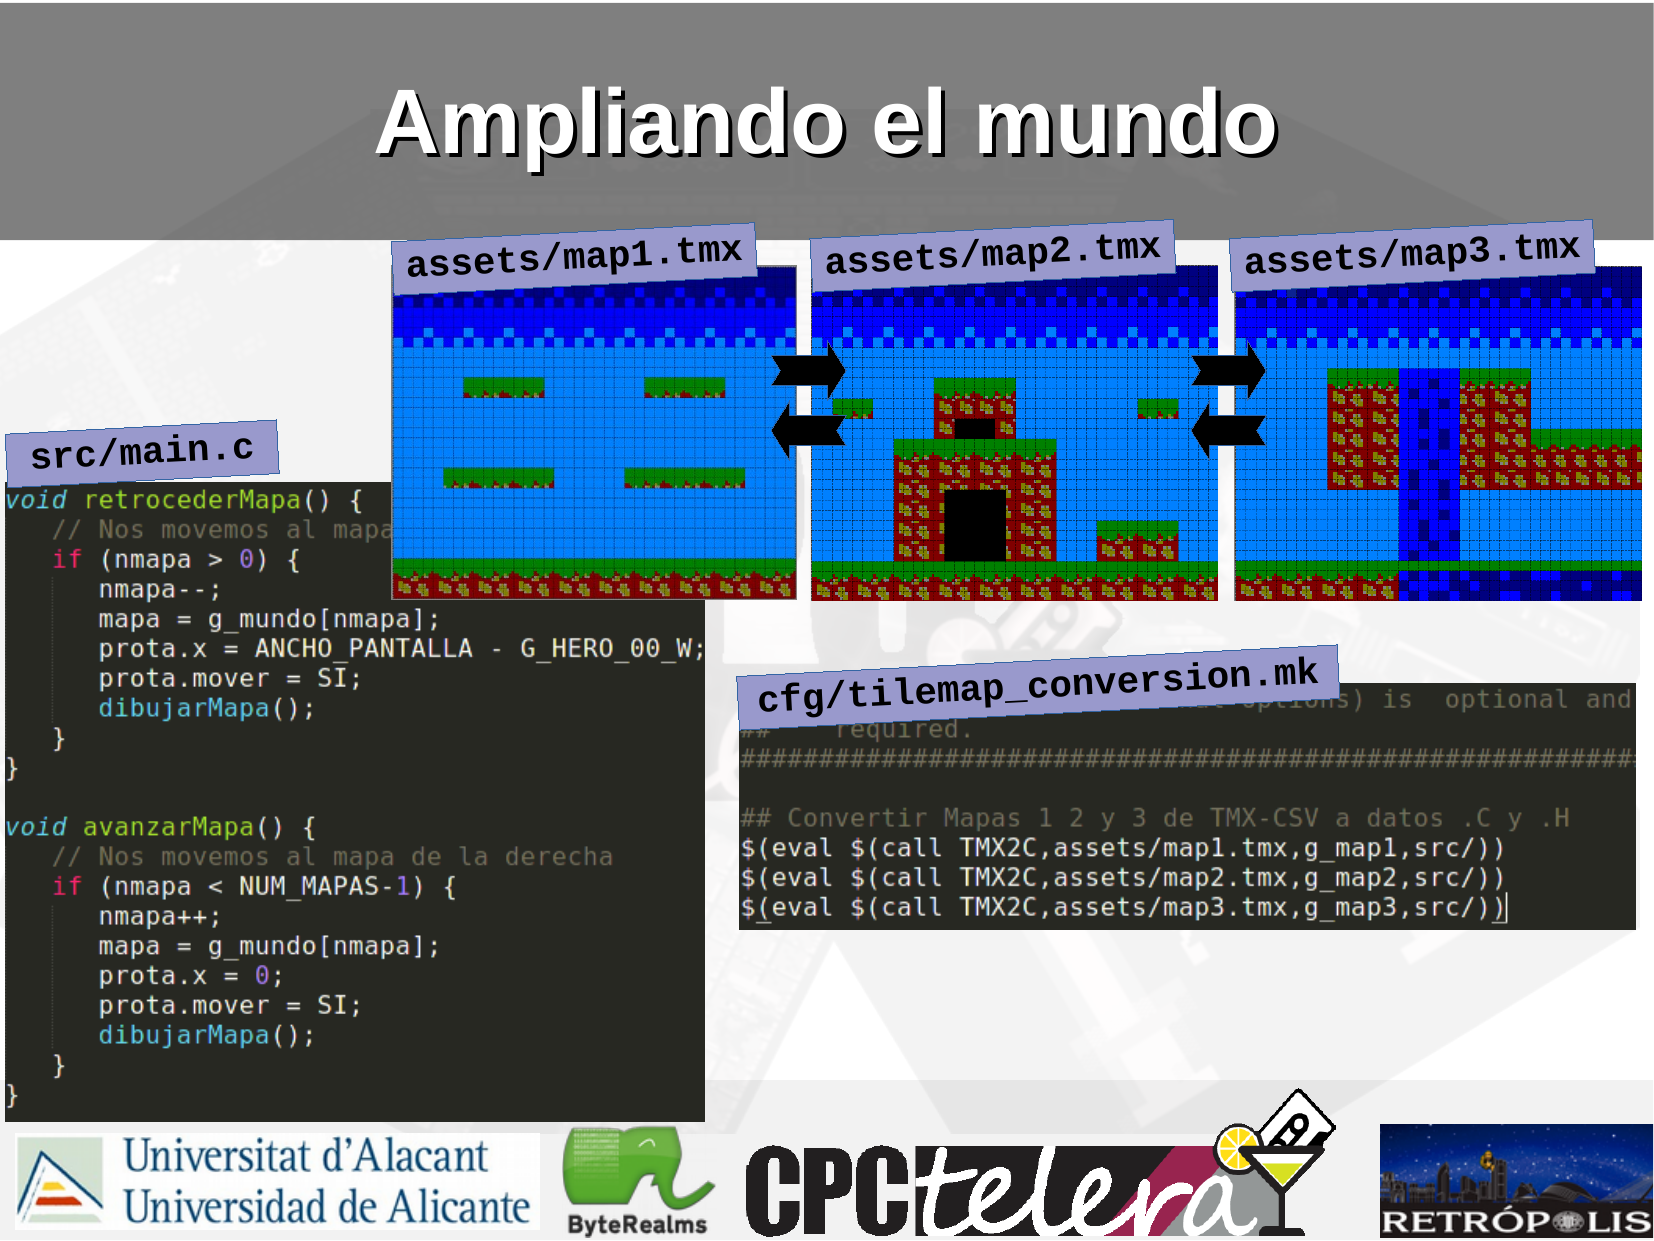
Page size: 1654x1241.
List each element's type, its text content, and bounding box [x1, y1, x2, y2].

text_box [1191, 340, 1267, 401]
text_box cfg/tilemap_conversion.mk [736, 644, 1340, 731]
text_box [771, 400, 847, 461]
title Ampliando el mundo [0, 2, 1654, 241]
text_box assets/map1.tmx [391, 222, 758, 296]
picture [0, 241, 1654, 1238]
text_box src/main.c [5, 419, 280, 488]
text_box assets/map2.tmx [809, 219, 1177, 293]
text_box [1191, 400, 1267, 461]
text_box assets/map3.tmx [1229, 219, 1596, 293]
text_box [771, 340, 847, 401]
